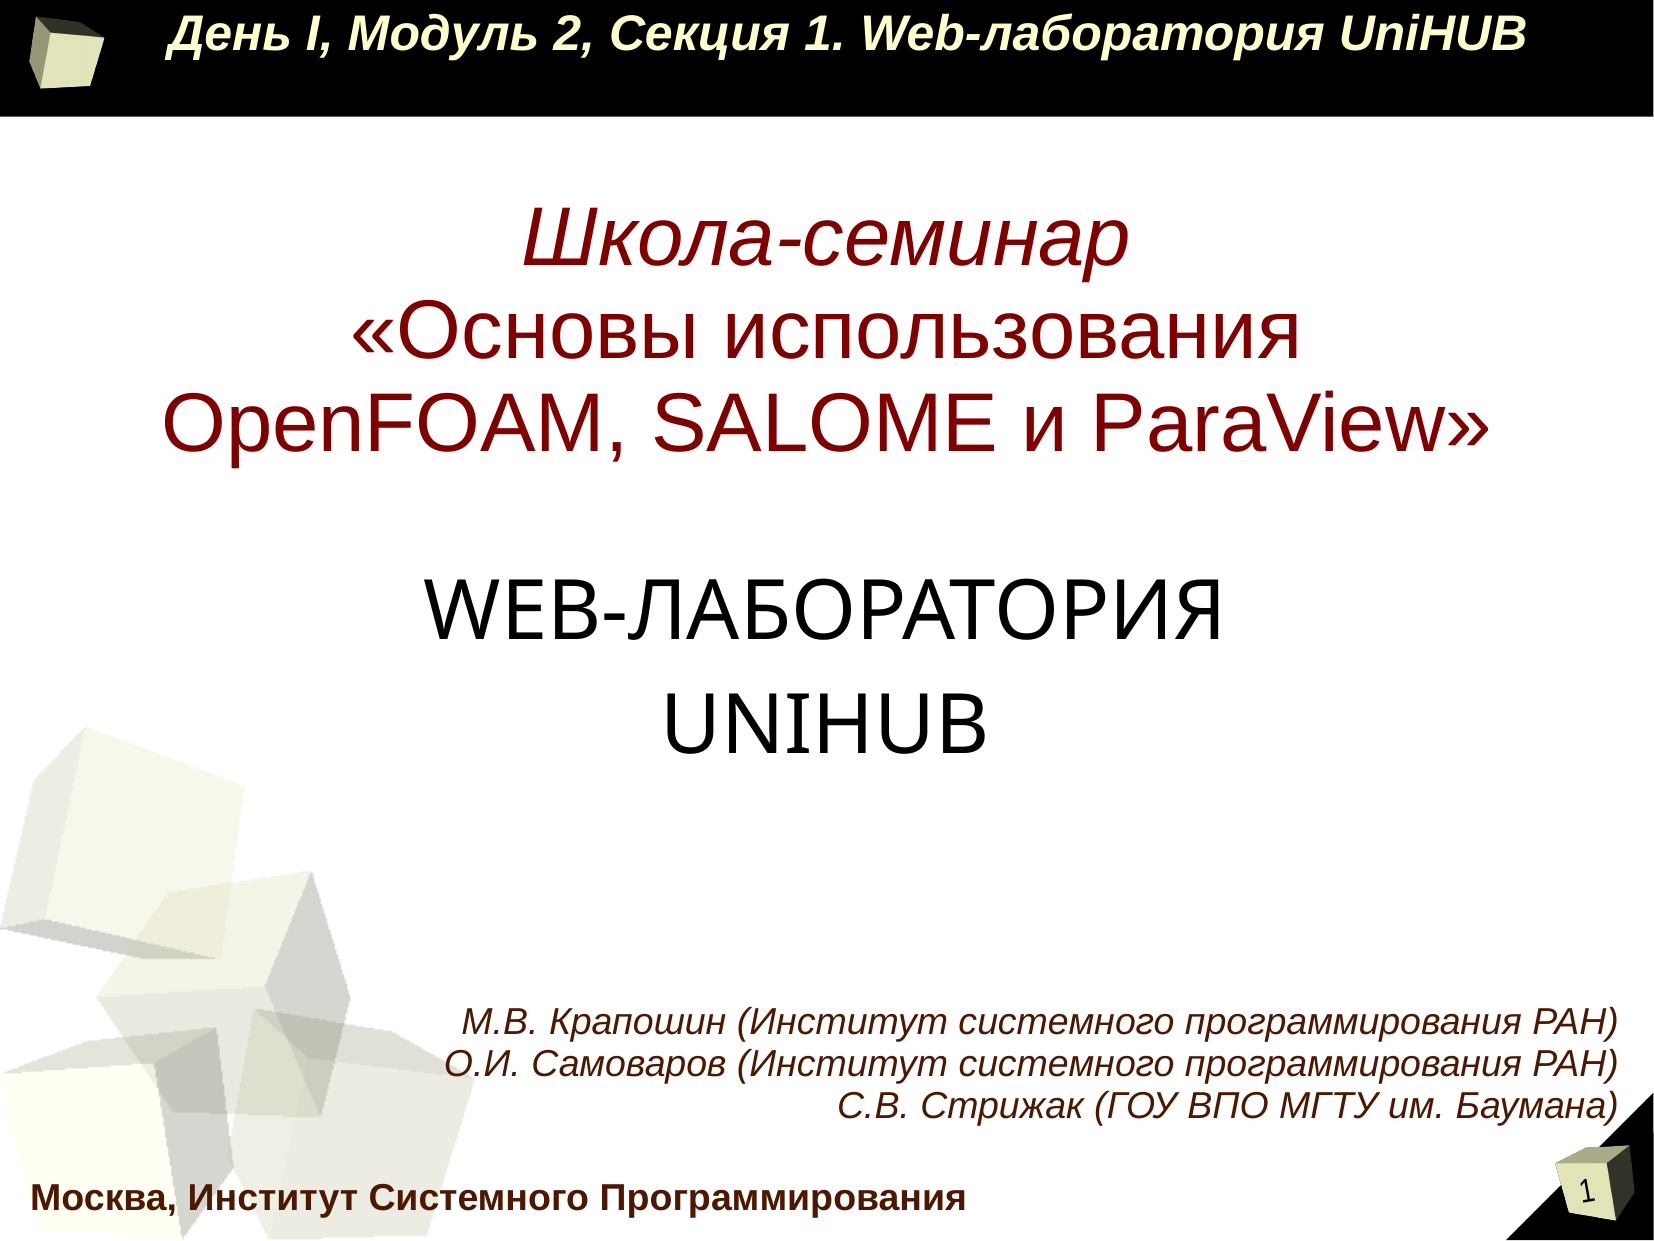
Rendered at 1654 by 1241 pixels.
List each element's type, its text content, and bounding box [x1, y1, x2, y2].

picture [194, 1184, 205, 1204]
picture [0, 753, 477, 1241]
text_box WEB-ЛАБОРАТОРИЯ UNIHUB [0, 543, 1651, 753]
text_box Школа-семинар «Основы использования OpenFOAM, SALOME и ParaView» [0, 183, 1654, 473]
text_box М.В. Крапошин (Институт системного программирования РАН) О.И. Самоваров (Институт системного программирования РАН) С.В. Стрижак (ГОУ ВПО МГТУ им. Баумана) [131, 993, 1635, 1184]
picture [464, 1193, 472, 1198]
